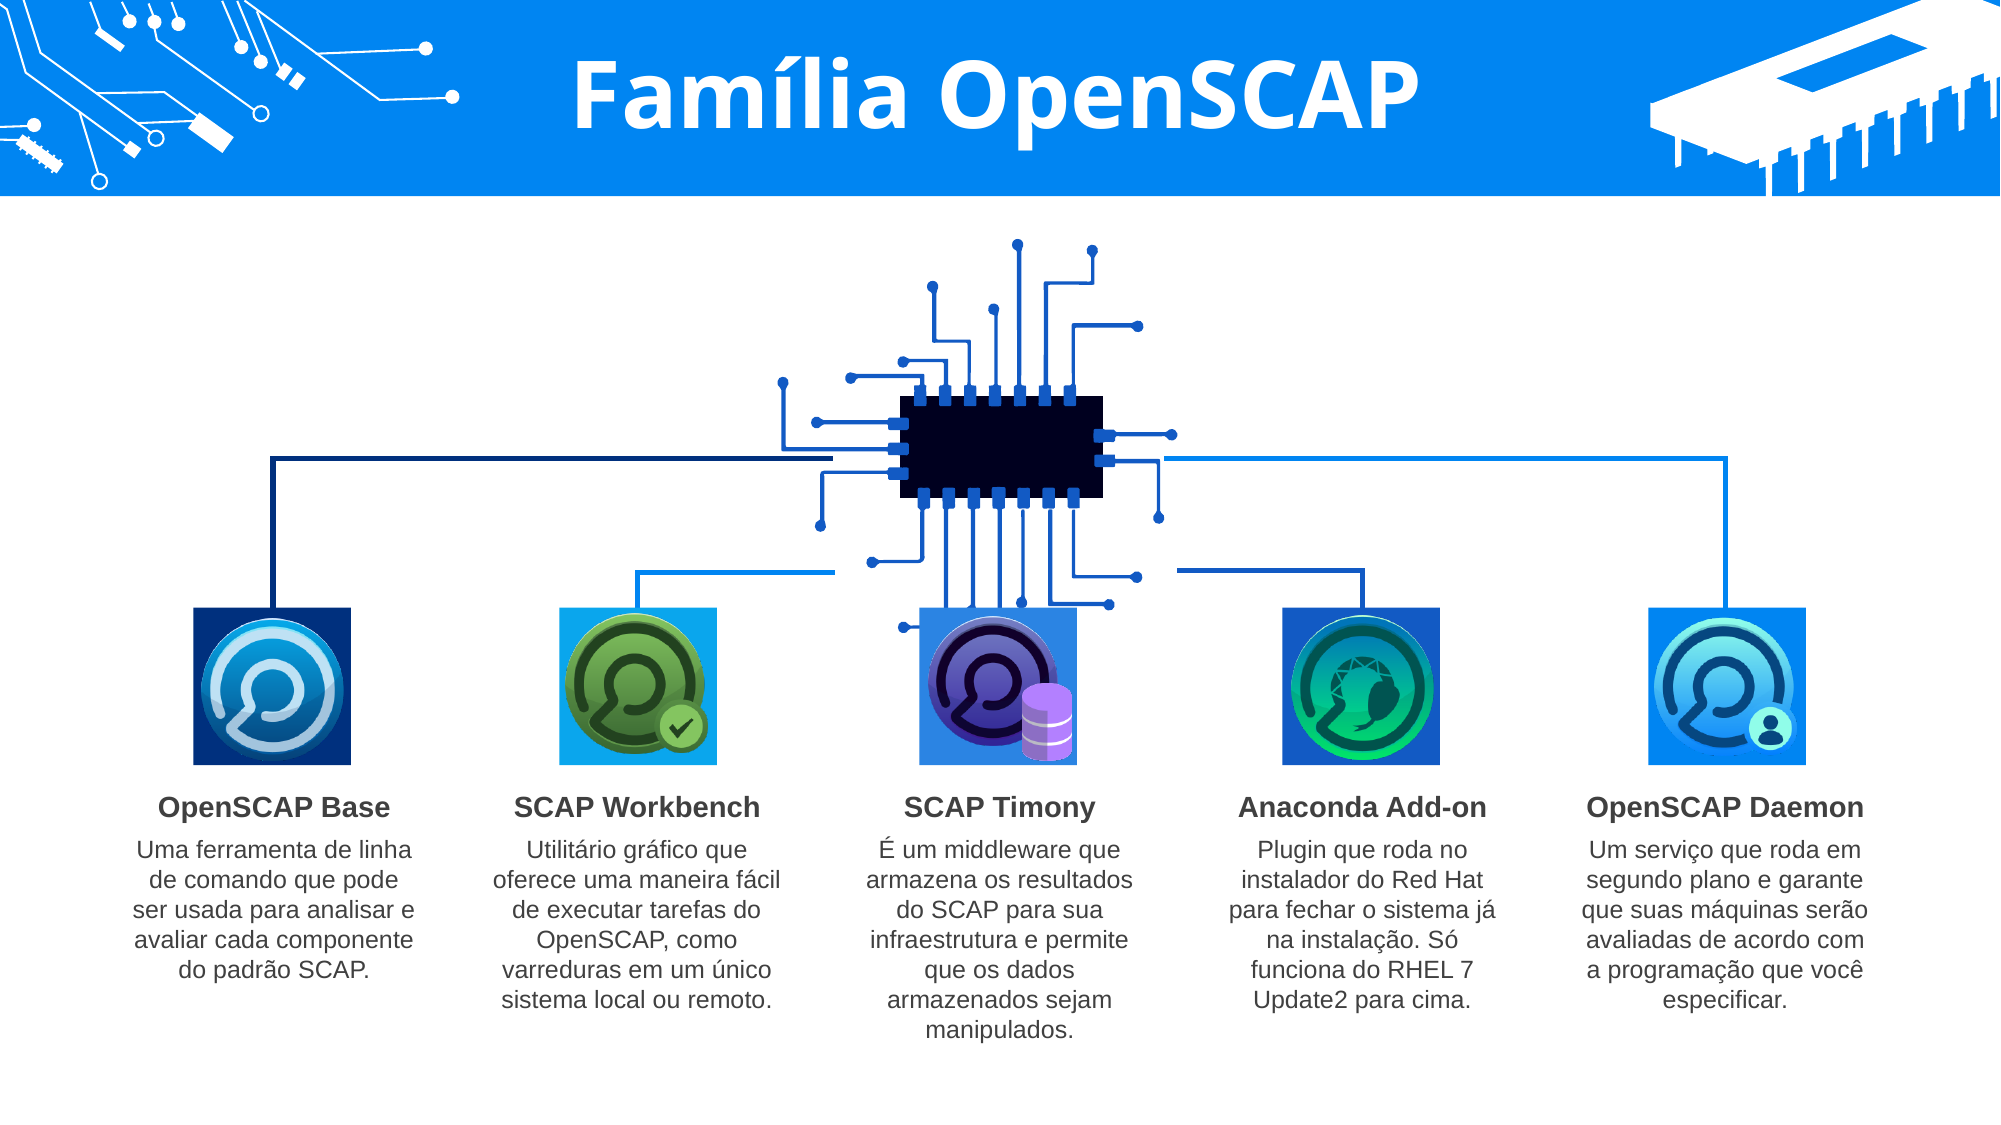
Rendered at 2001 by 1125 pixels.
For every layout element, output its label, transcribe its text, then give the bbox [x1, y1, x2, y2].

list Família OpenSCAP [47, 38, 1946, 158]
text_box [1282, 607, 1440, 766]
text_box Uma ferramenta de linha de comando que pode ser usada para analisar e avaliar cada componente do padrão SCAP. [113, 831, 435, 991]
text_box Um serviço que roda em segundo plano e garante que suas máquinas serão avaliadas de acordo com a programação que você especificar. [1565, 831, 1886, 1021]
picture [928, 616, 1072, 761]
picture [201, 618, 344, 761]
text_box SCAP Workbench [476, 780, 798, 831]
picture [566, 614, 707, 753]
text_box Plugin que roda no instalador do Red Hat para fechar o sistema já na instalação. Só funciona do RHEL 7 Update2 para cima. [1202, 831, 1524, 1021]
text_box [1648, 607, 1806, 766]
text_box Utilitário gráfico que oferece uma maneira fácil de executar tarefas do OpenSCAP, como varreduras em um único sistema local ou remoto. [476, 831, 798, 1021]
text_box OpenSCAP Daemon [1565, 780, 1886, 831]
text_box OpenSCAP Base [113, 780, 435, 831]
text_box [777, 238, 1178, 766]
text_box SCAP Timony [839, 780, 1161, 831]
picture [1654, 616, 1797, 756]
text_box É um middleware que armazena os resultados do SCAP para sua infraestrutura e permite que os dados armazenados sejam manipulados. [839, 831, 1161, 1051]
text_box [193, 607, 351, 766]
text_box Anaconda Add-on [1202, 780, 1524, 831]
text_box [559, 607, 717, 766]
picture [1291, 615, 1434, 760]
